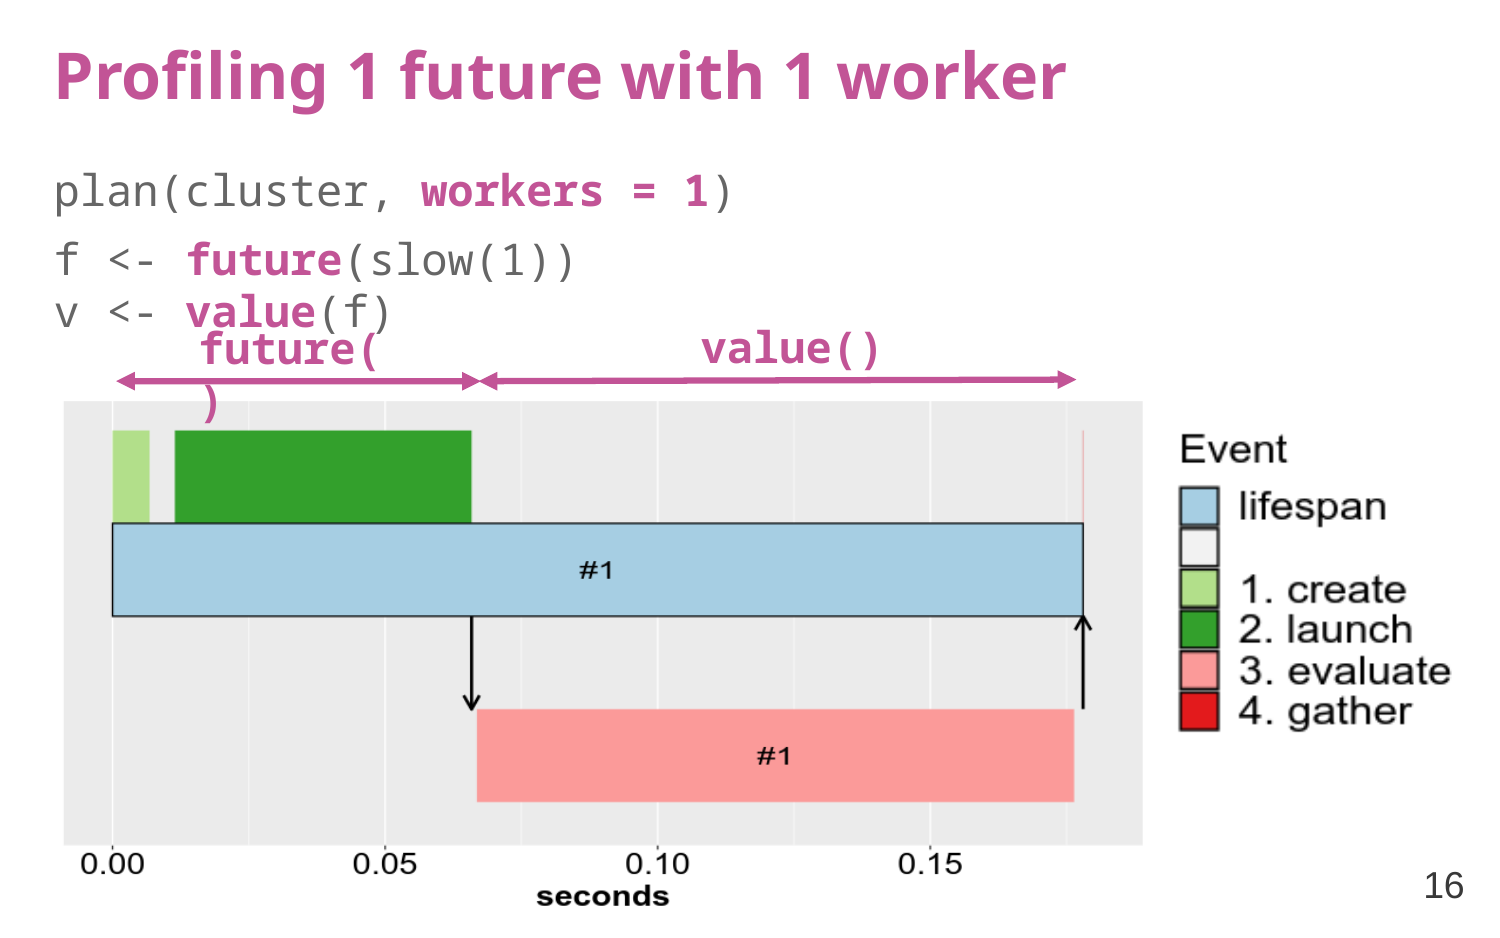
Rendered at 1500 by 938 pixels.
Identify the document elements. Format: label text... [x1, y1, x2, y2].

text_box value() [641, 303, 944, 388]
text_box future() [183, 305, 416, 441]
picture [1156, 410, 1469, 753]
title Profiling 1 future with 1 worker [38, 20, 1447, 136]
picture [24, 393, 1151, 920]
slide_number <number> [1393, 858, 1480, 910]
list plan(cluster, workers = 1) f <- future(slow(1)) v <- value(f) [38, 147, 1437, 850]
